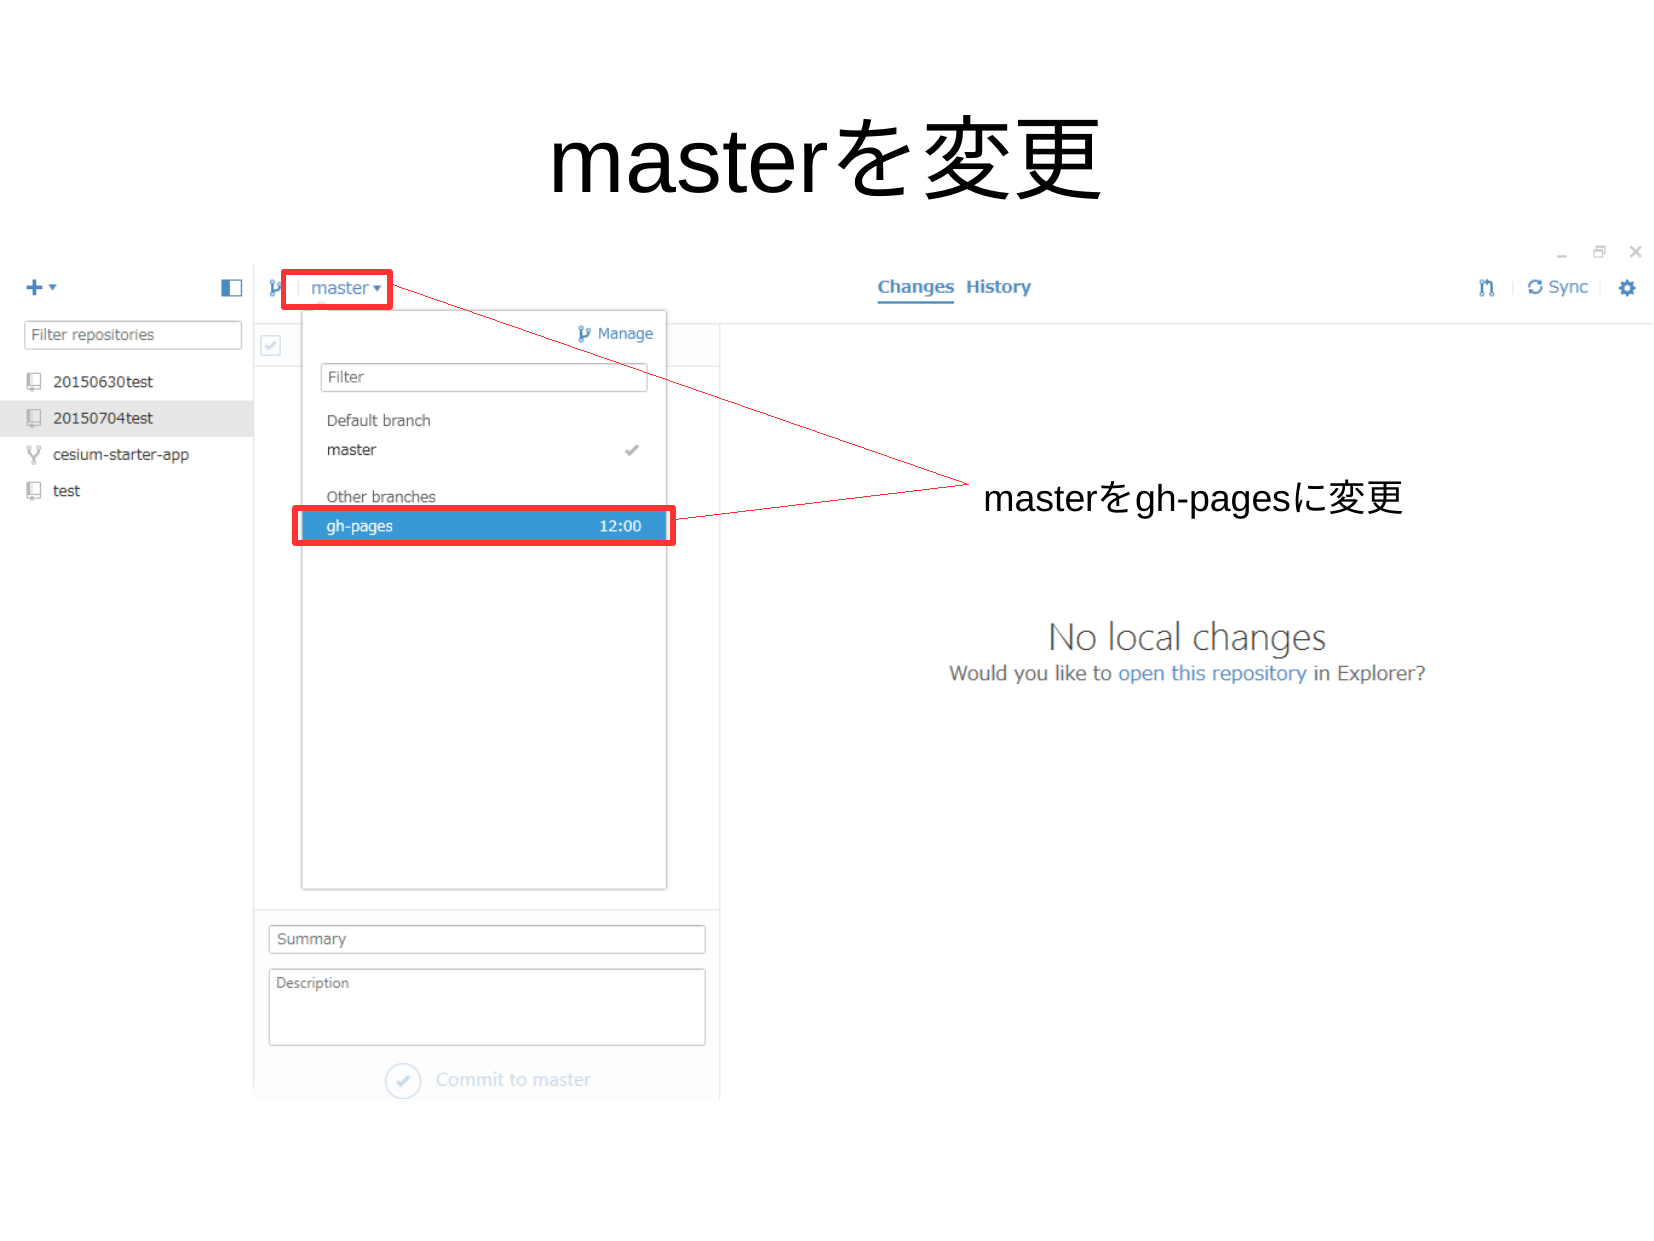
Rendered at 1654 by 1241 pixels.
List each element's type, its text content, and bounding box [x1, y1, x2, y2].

picture [0, 236, 1654, 1099]
title masterを変更 [82, 49, 1571, 236]
text_box masterをgh-pagesに変更 [968, 460, 1465, 518]
